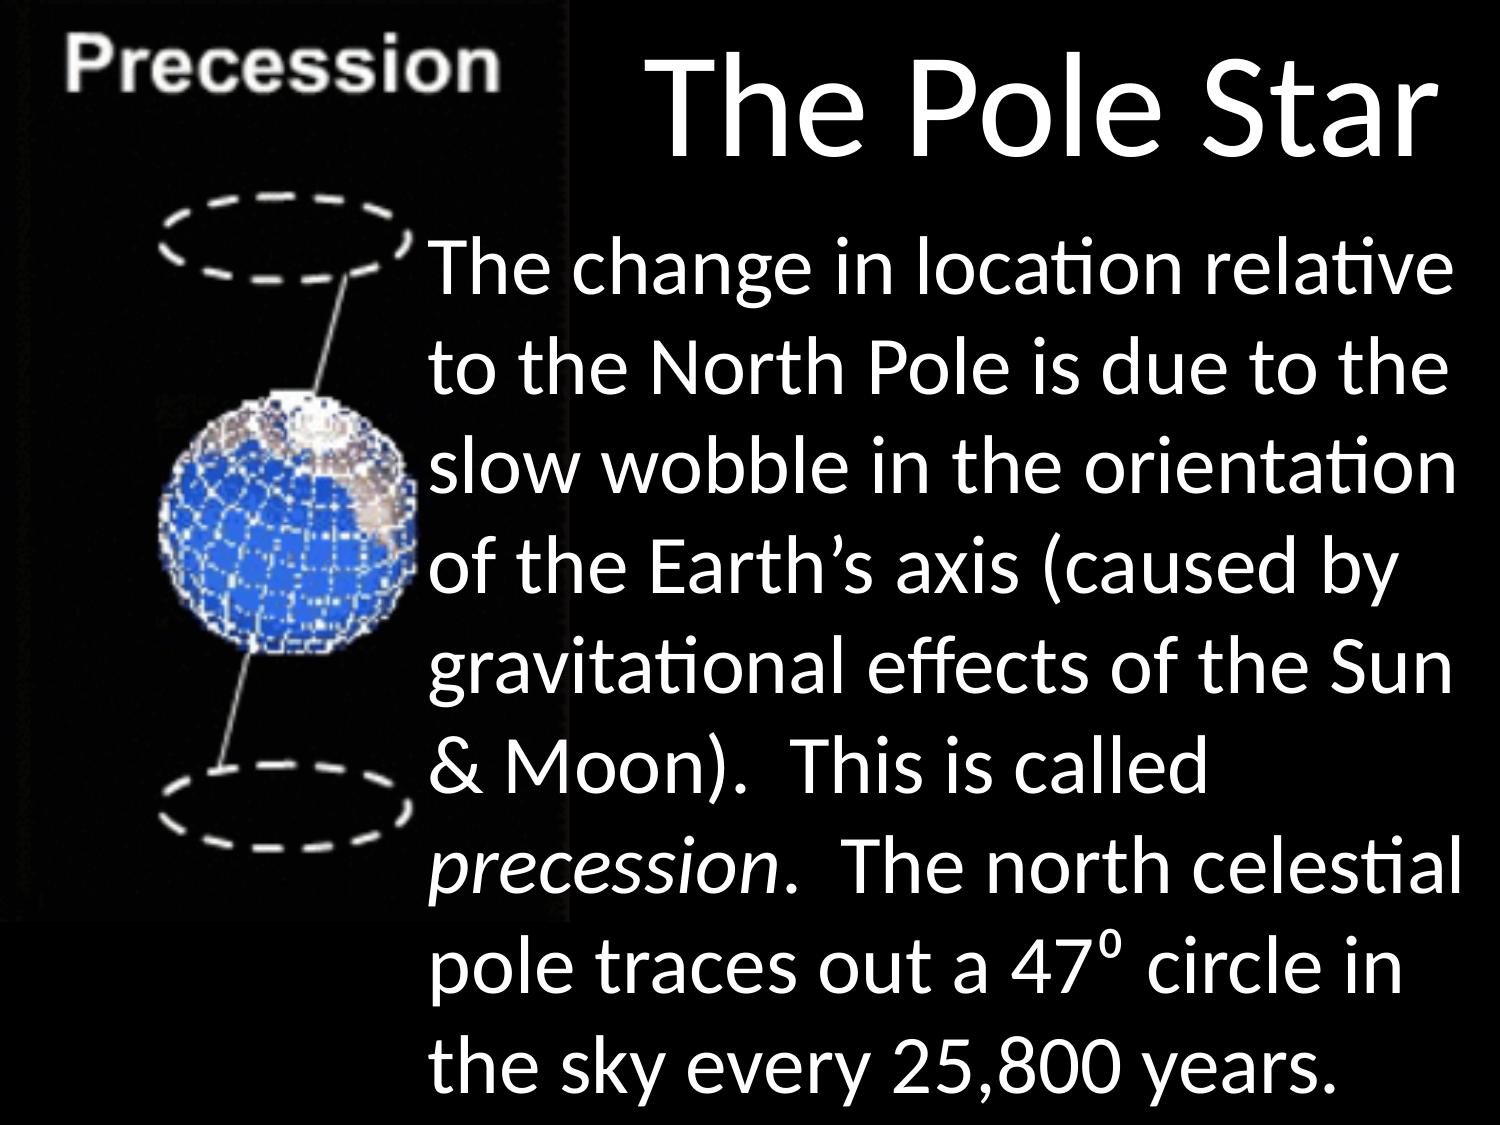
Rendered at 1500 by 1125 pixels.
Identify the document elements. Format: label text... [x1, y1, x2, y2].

text_box The change in location relative to the North Pole is due to the slow wobble in the orientation of the Earth’s axis (caused by gravitational effects of the Sun & Moon). This is called precession. The north celestial pole traces out a 47⁰ circle in the sky every 25,800 years. [412, 203, 1500, 1125]
picture [0, 0, 570, 922]
text_box The Pole Star [628, 0, 1500, 196]
